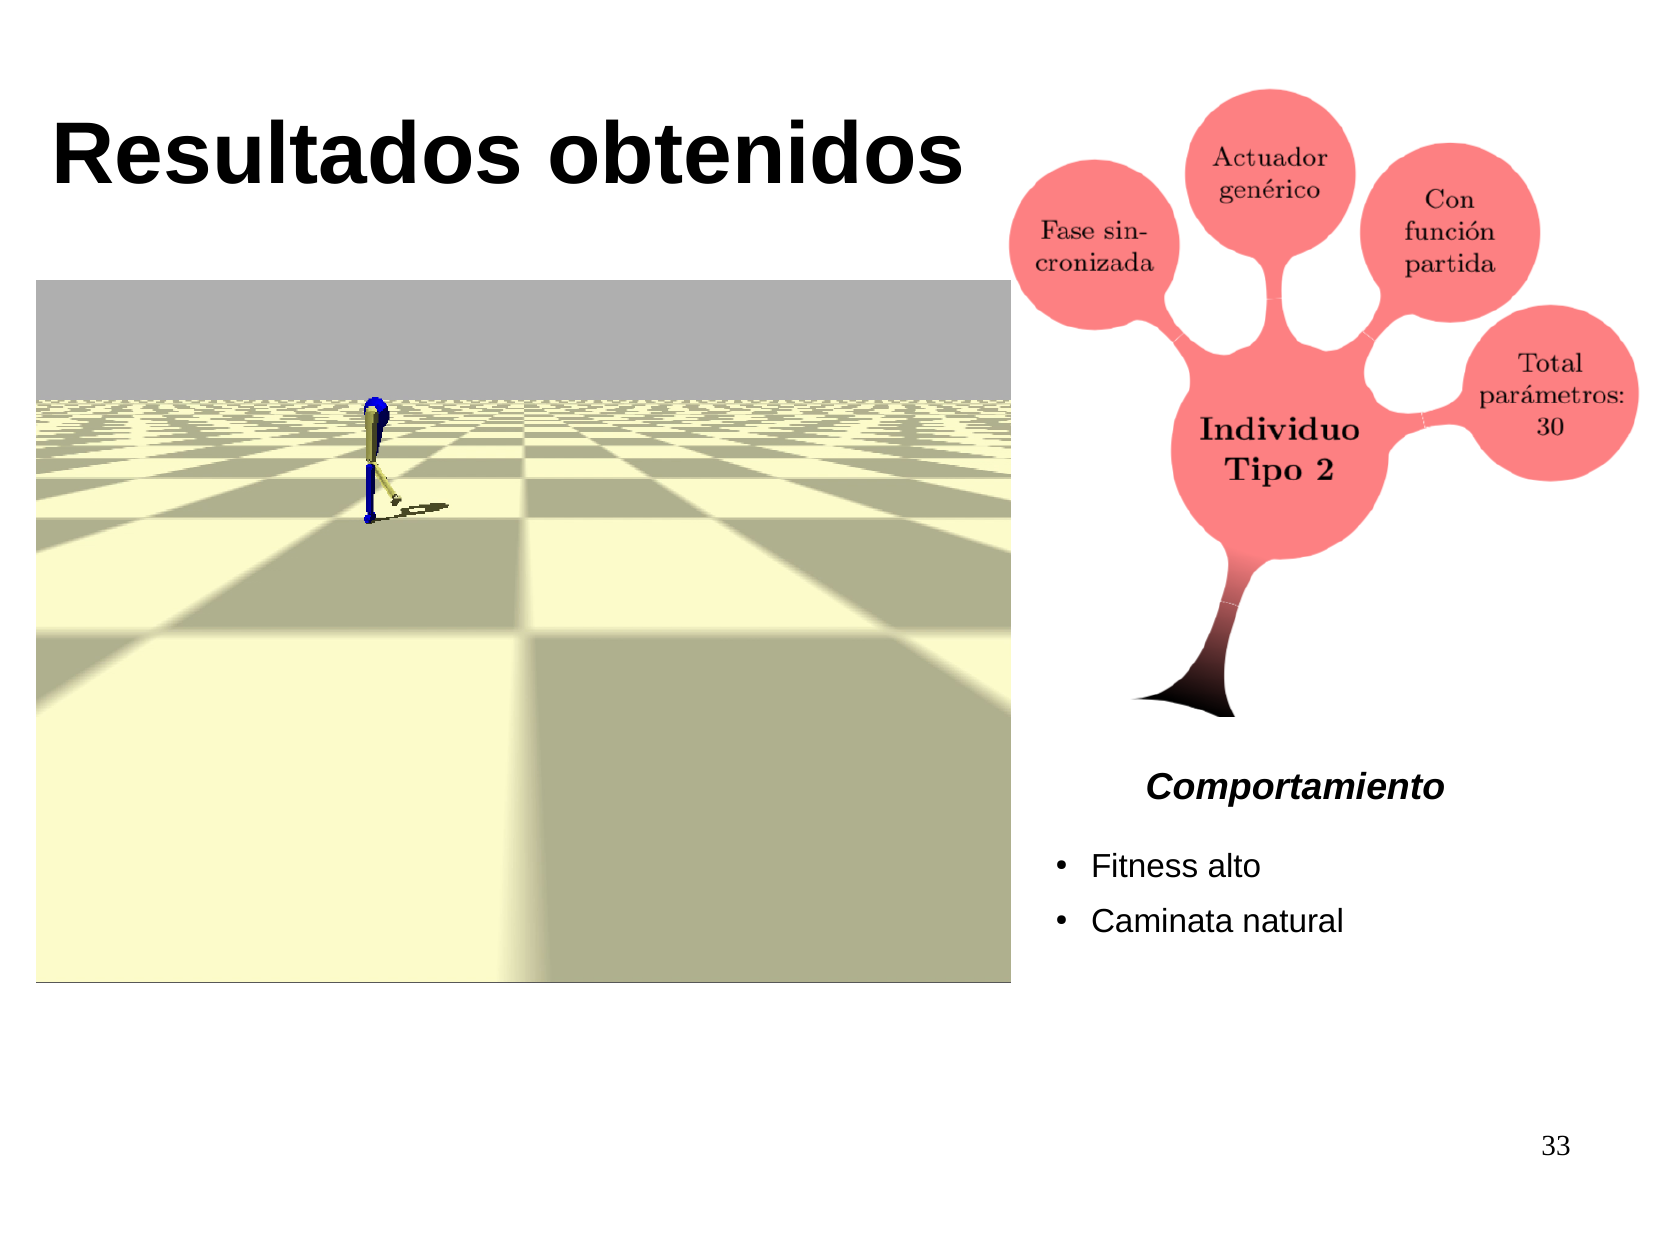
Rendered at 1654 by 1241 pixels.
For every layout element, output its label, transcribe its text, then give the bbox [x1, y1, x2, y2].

text_box [35, 280, 1246, 1006]
picture [998, 68, 1650, 717]
text_box Comportamiento [1130, 757, 1536, 815]
text_box Fitness alto Caminata natural [1040, 821, 1491, 930]
title Resultados obtenidos [17, 49, 1001, 257]
